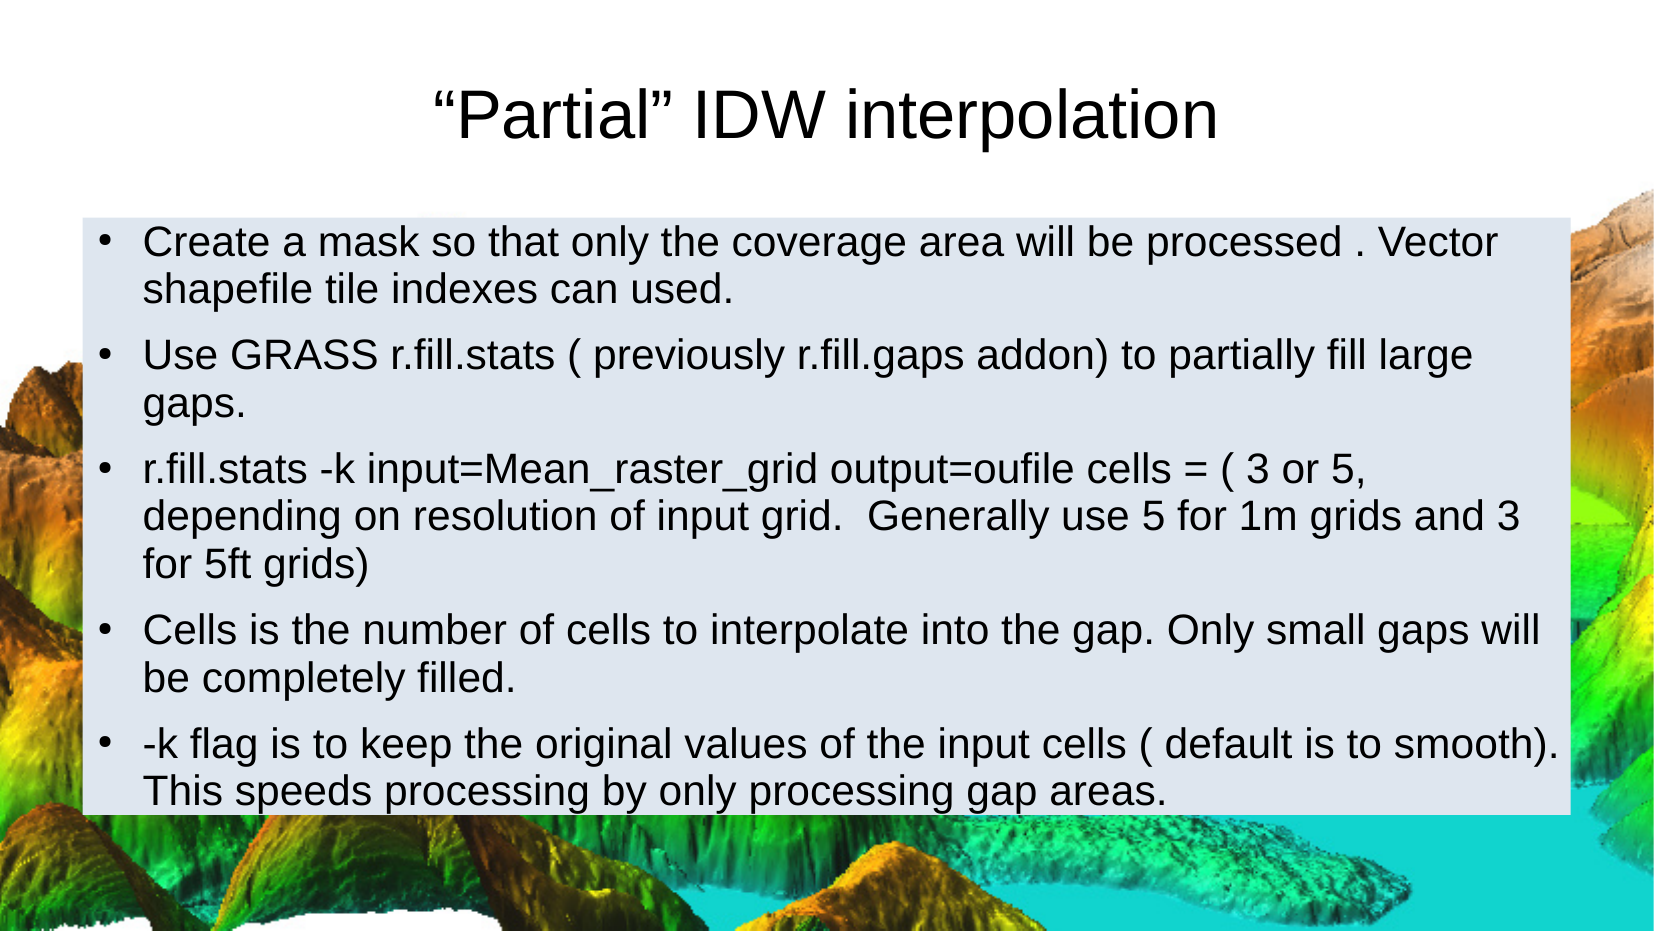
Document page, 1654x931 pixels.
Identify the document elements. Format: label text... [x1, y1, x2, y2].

picture [0, 0, 1654, 931]
list Create a mask so that only the coverage area will be processed . Vector shapefile tile indexes can used. Use GRASS r.fill.stats ( previously r.fill.gaps addon) to partially fill large gaps. r.fill.stats -k input=Mean_raster_grid output=oufile cells = ( 3 or 5, depending on resolution of input grid. Generally use 5 for 1m grids and 3 for 5ft grids) Cells is the number of cells to interpolate into the gap. Only small gaps will be completely filled. -k flag is to keep the original values of the input cells ( default is to smooth). This speeds processing by only processing gap areas. [82, 217, 1571, 815]
title “Partial” IDW interpolation [82, 36, 1571, 193]
